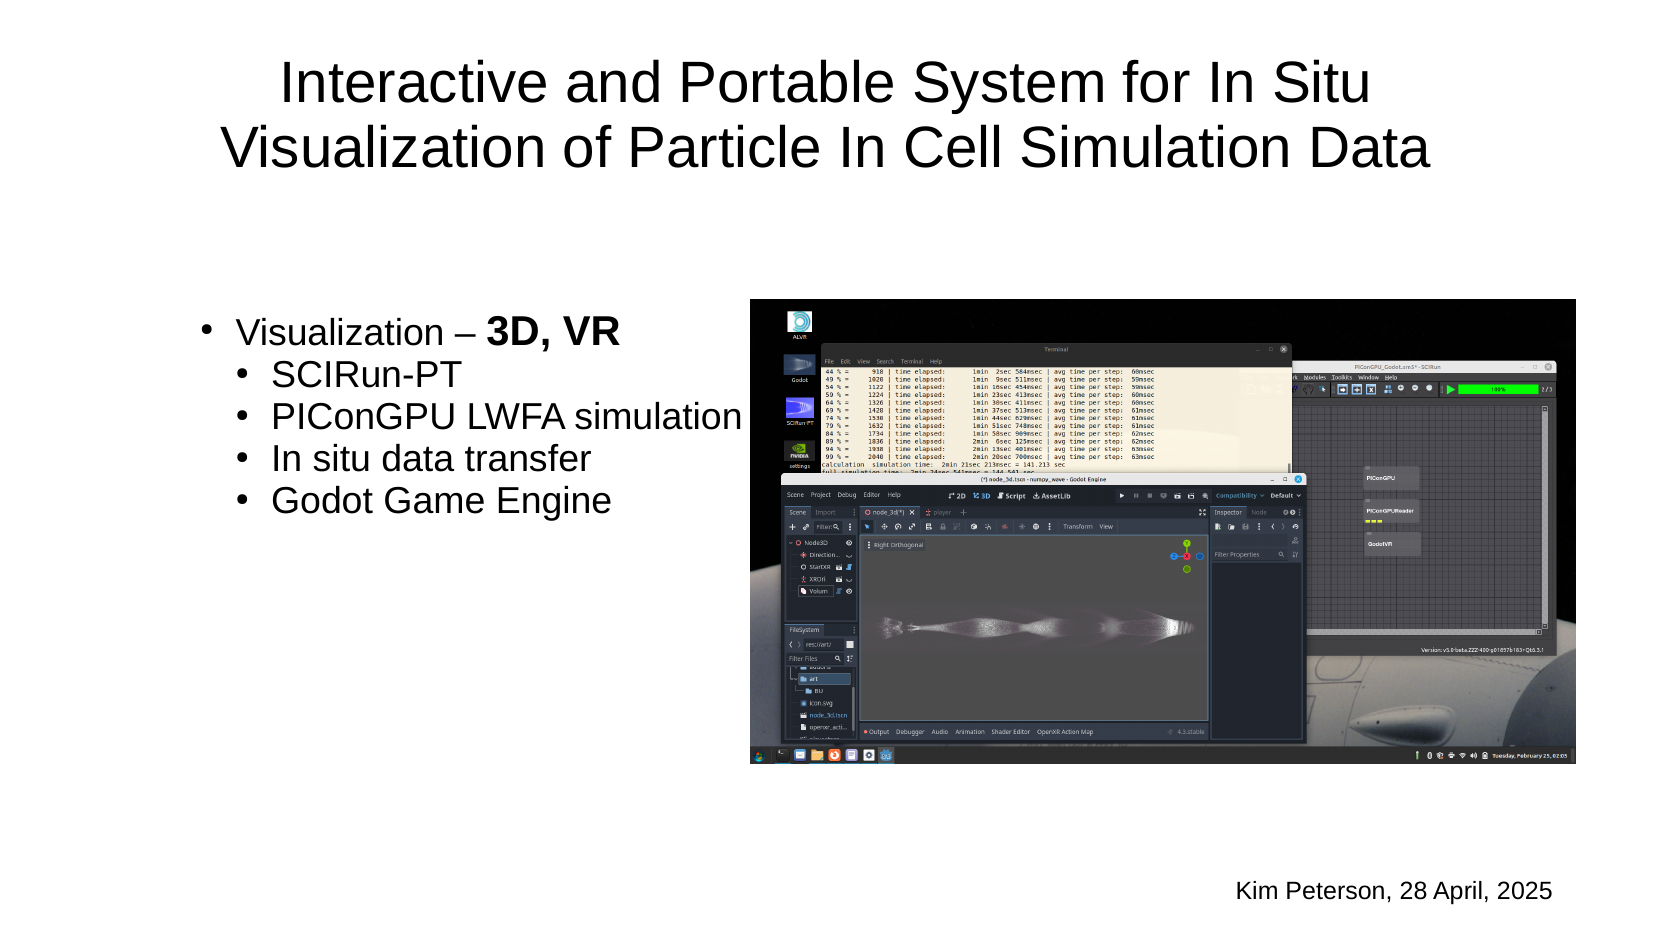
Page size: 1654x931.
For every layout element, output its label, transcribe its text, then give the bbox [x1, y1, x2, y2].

text_box Kim Peterson, 28 April, 2025 [1220, 868, 1598, 918]
title Interactive and Portable System for In Situ Visualization of Particle In Cell Simulation Data [82, 37, 1571, 193]
text_box Visualization – 3D, VR SCIRun-PT PIConGPU LWFA simulation In situ data transfer Godot Game Engine [150, 300, 750, 530]
picture [750, 299, 1576, 764]
